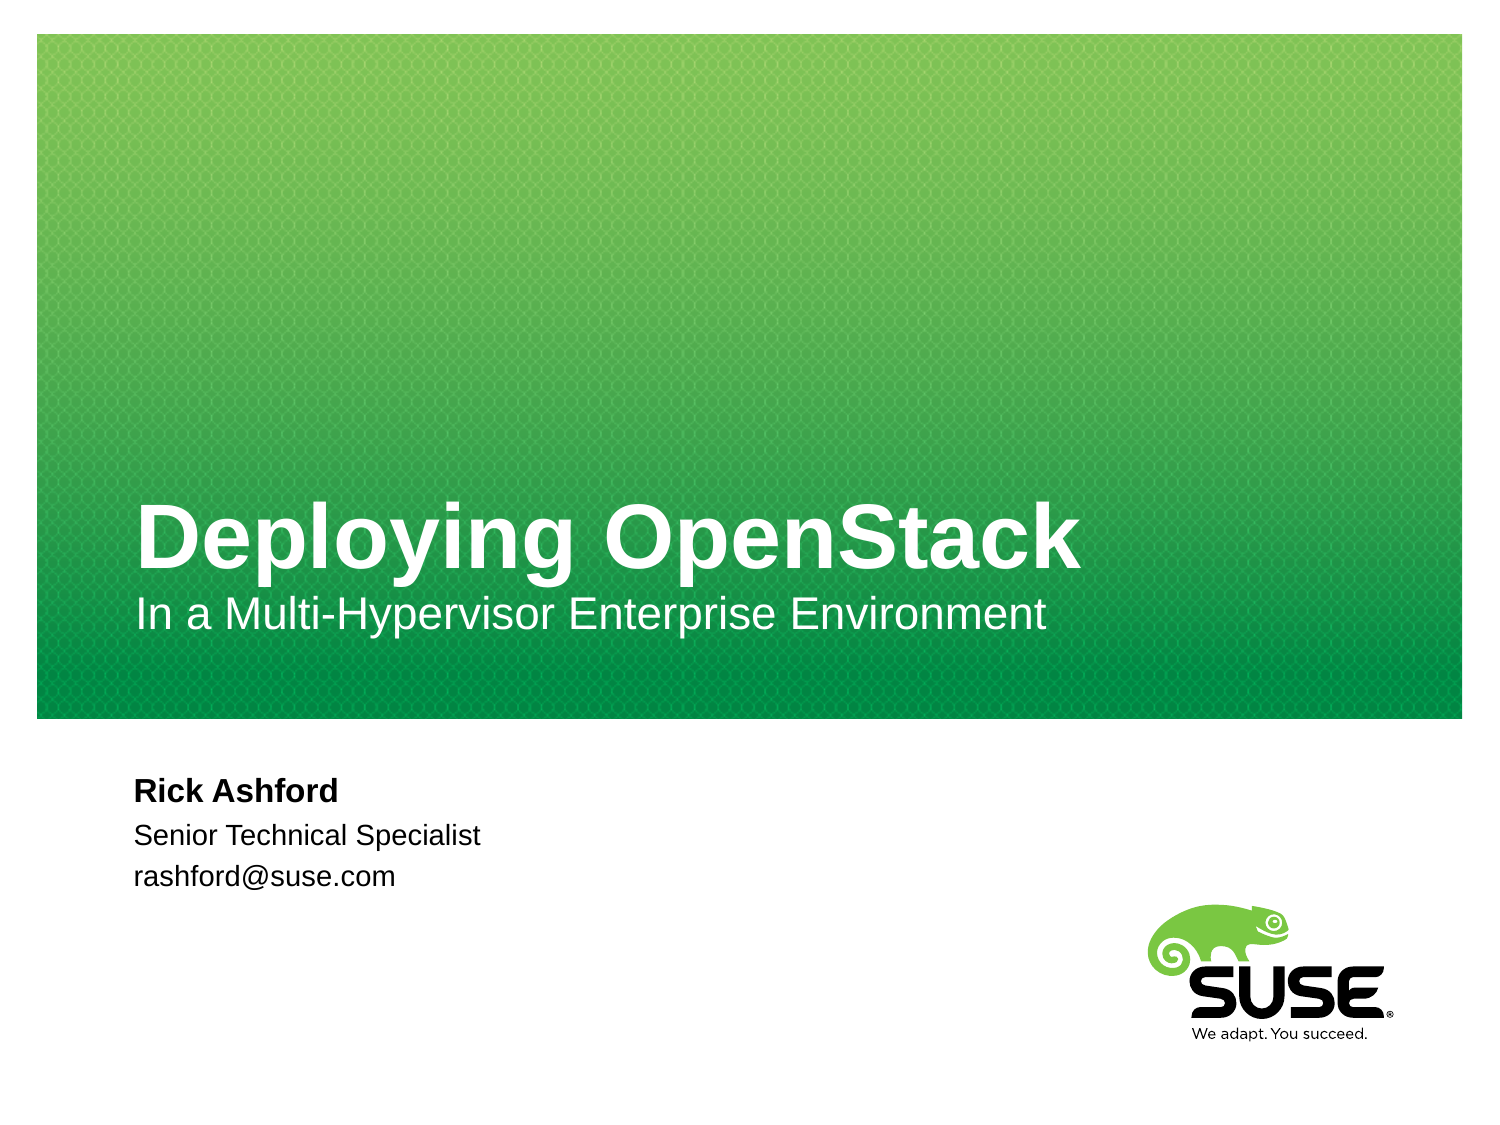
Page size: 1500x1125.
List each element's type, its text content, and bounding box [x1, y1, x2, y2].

subtitle Rick Ashford Senior Technical Specialist rashford@suse.com [133, 772, 758, 969]
picture [37, 34, 1463, 719]
title Deploying OpenStack In a Multi-Hypervisor Enterprise Environment [135, 388, 1409, 640]
